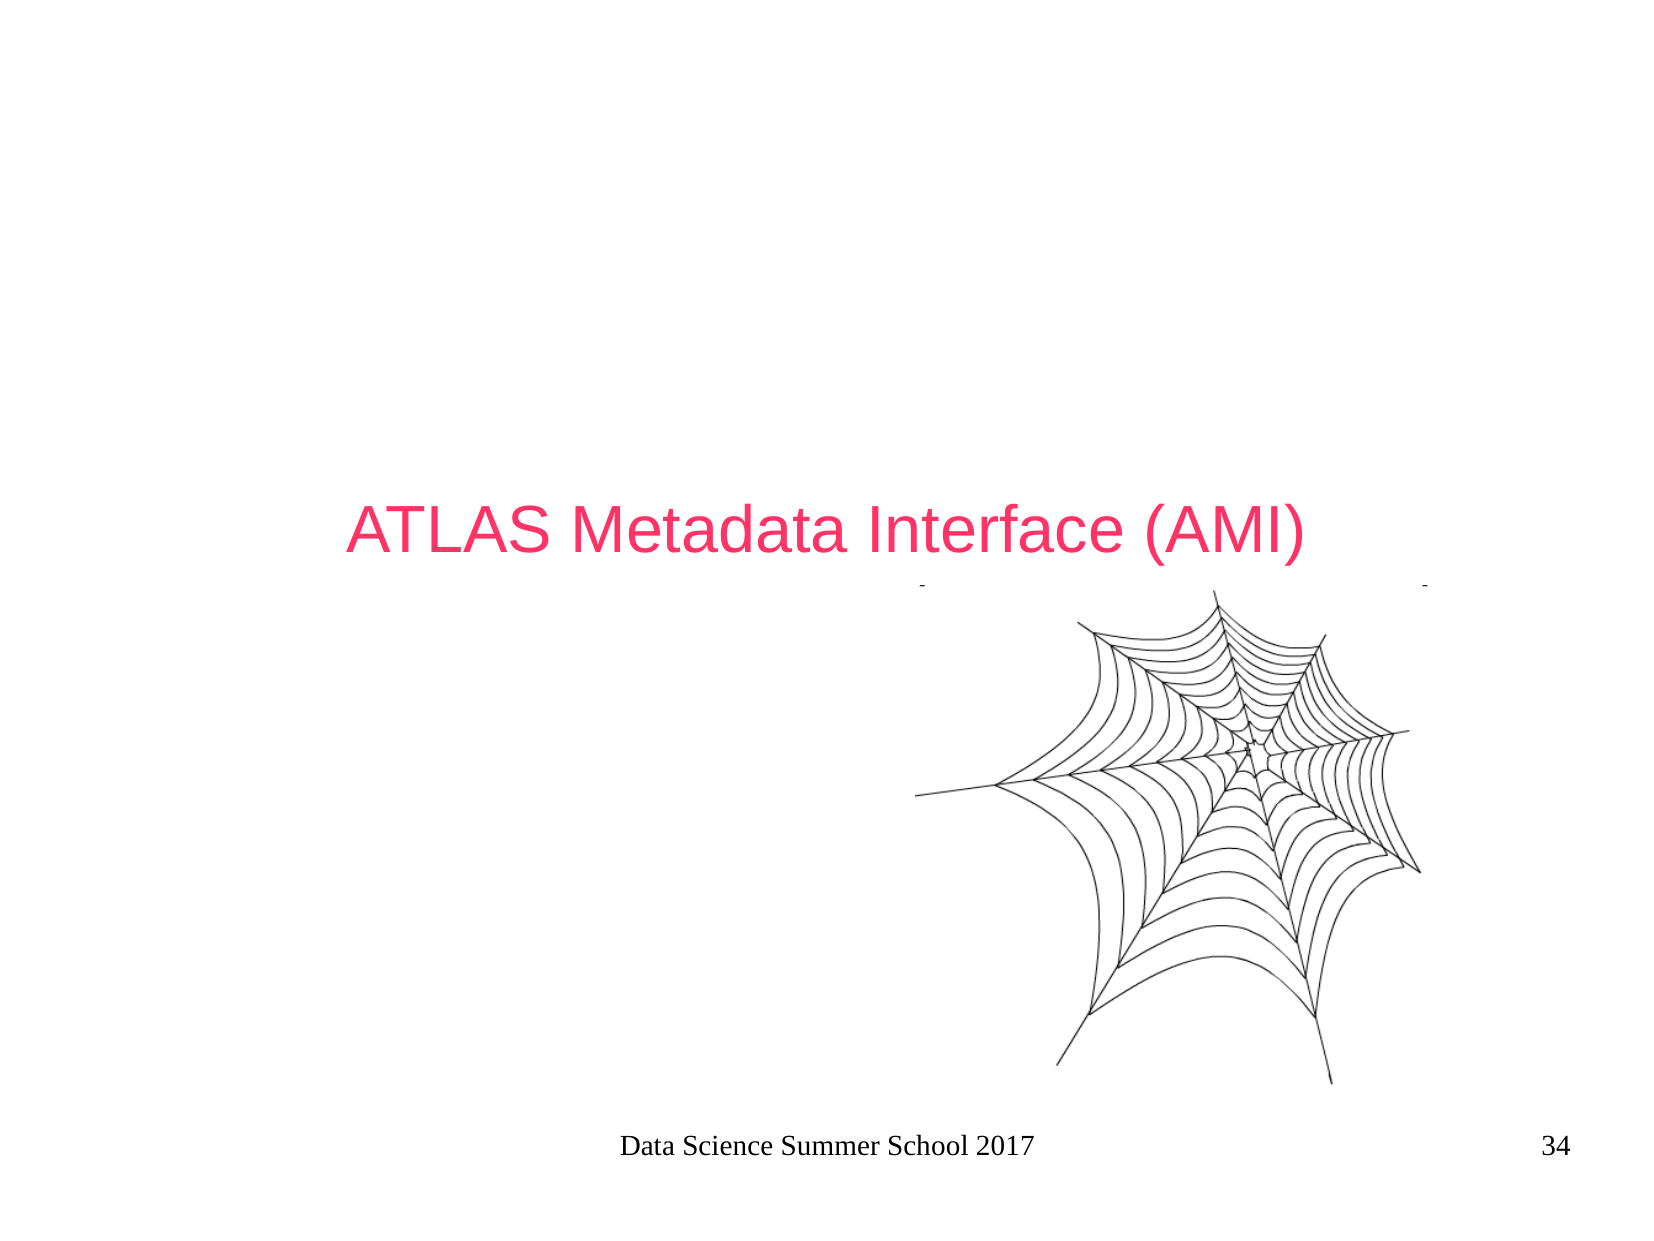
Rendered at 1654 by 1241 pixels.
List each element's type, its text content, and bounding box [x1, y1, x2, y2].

picture [915, 584, 1441, 1097]
subtitle ATLAS Metadata Interface (AMI) [82, 49, 1571, 1010]
